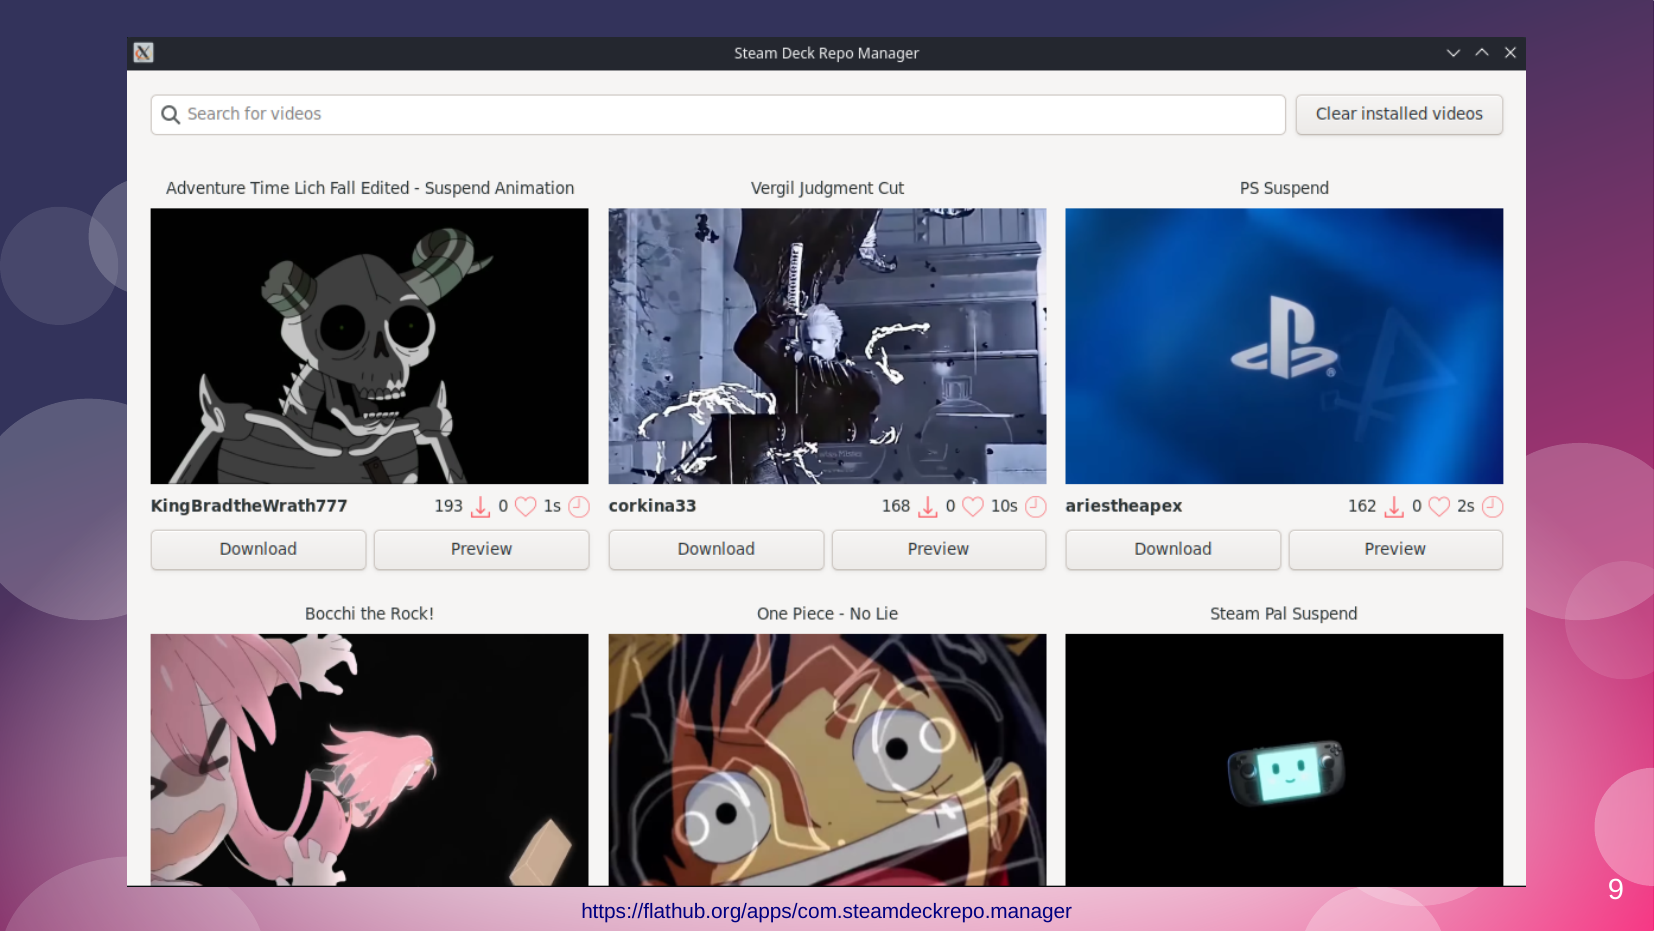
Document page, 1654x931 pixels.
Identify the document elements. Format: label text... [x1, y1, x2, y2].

picture [127, 37, 1526, 887]
text_box https://flathub.org/apps/com.steamdeckrepo.manager [528, 892, 1126, 931]
